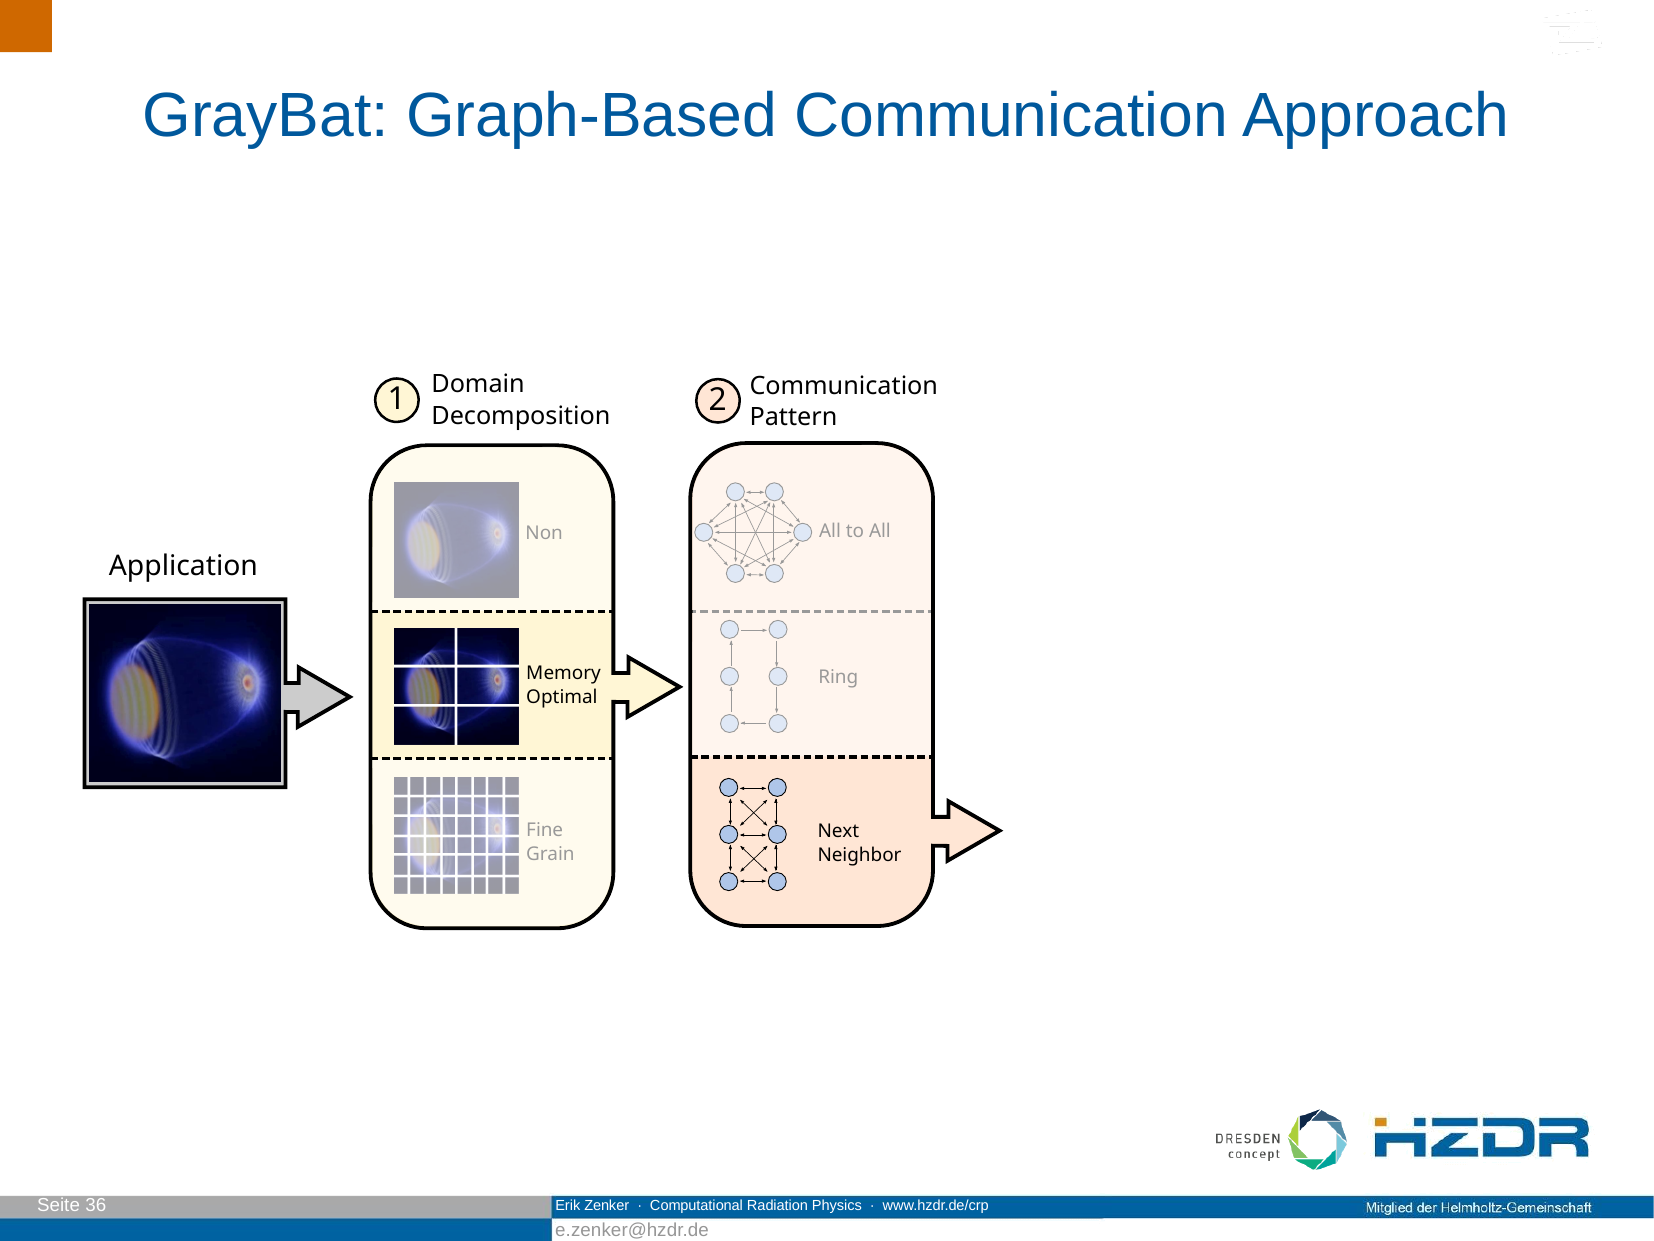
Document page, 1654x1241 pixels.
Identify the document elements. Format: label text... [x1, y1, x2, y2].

picture [0, 0, 1654, 1241]
title GrayBat: Graph-Based Communication Approach [82, 37, 1571, 193]
